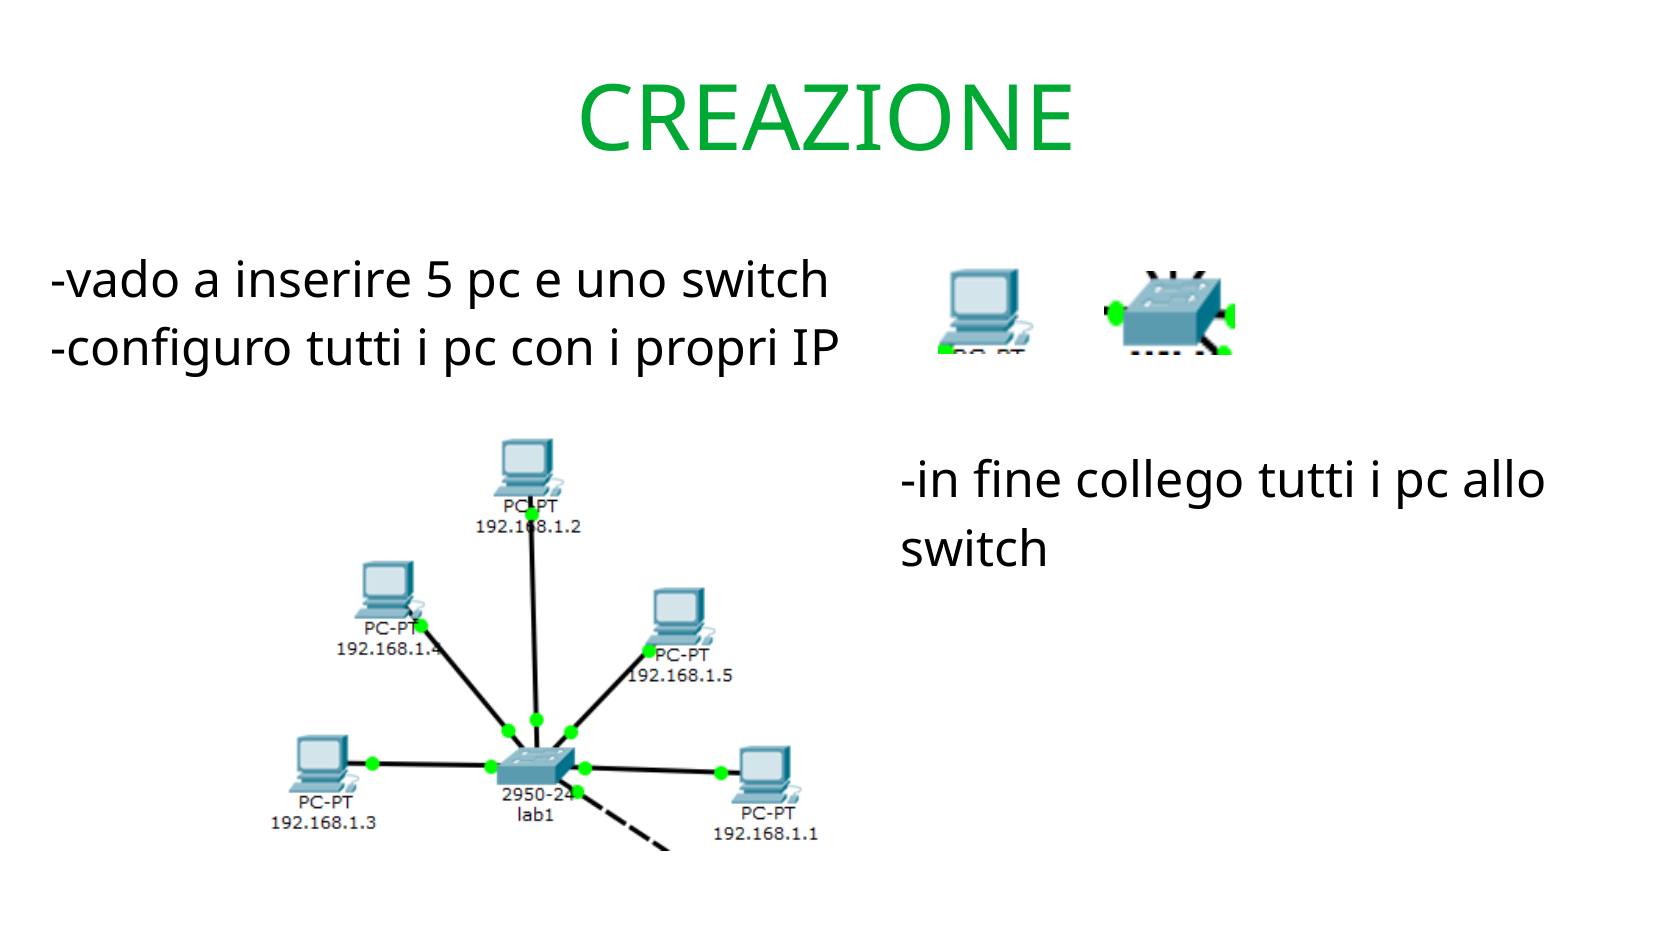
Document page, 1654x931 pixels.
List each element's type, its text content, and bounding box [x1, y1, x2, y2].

text_box -in fine collego tutti i pc allo switch [885, 437, 1607, 566]
picture [261, 431, 827, 851]
picture [1104, 271, 1235, 355]
picture [938, 259, 1040, 354]
title CREAZIONE [82, 37, 1571, 193]
text_box -vado a inserire 5 pc e uno switch -configuro tutti i pc con i propri IP [35, 236, 945, 369]
